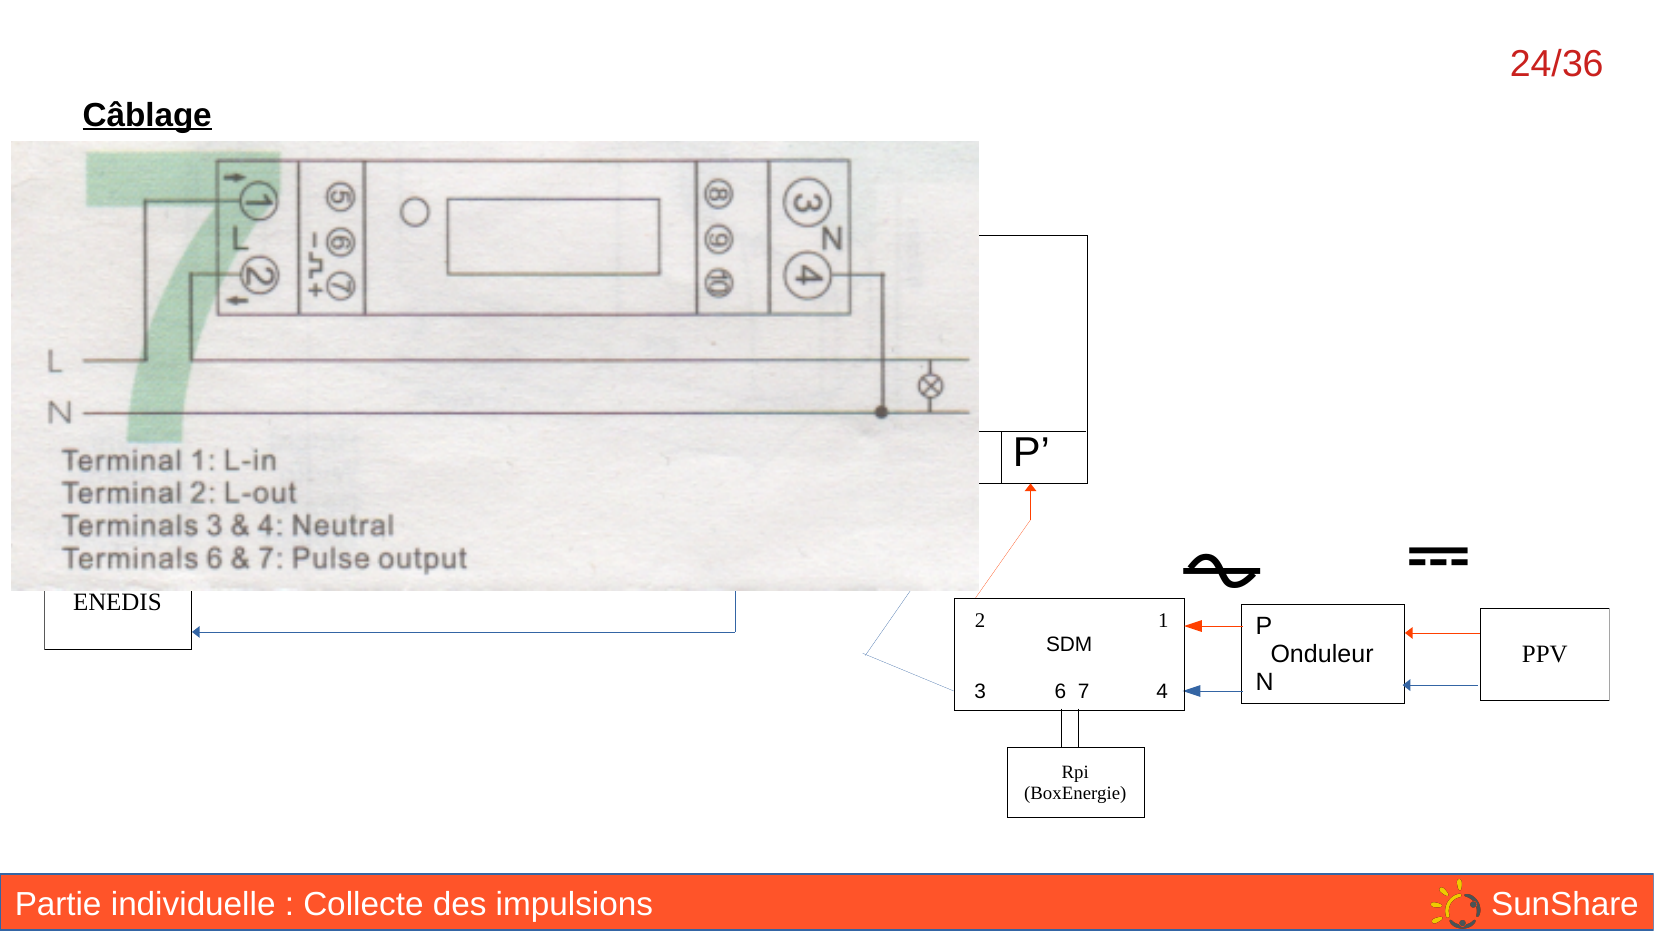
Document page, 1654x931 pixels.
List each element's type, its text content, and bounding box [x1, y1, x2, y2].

picture [11, 141, 1610, 818]
picture [1429, 877, 1483, 931]
text_box Partie individuelle : Collecte des impulsions [0, 874, 686, 931]
title Câblage [82, 37, 1571, 193]
